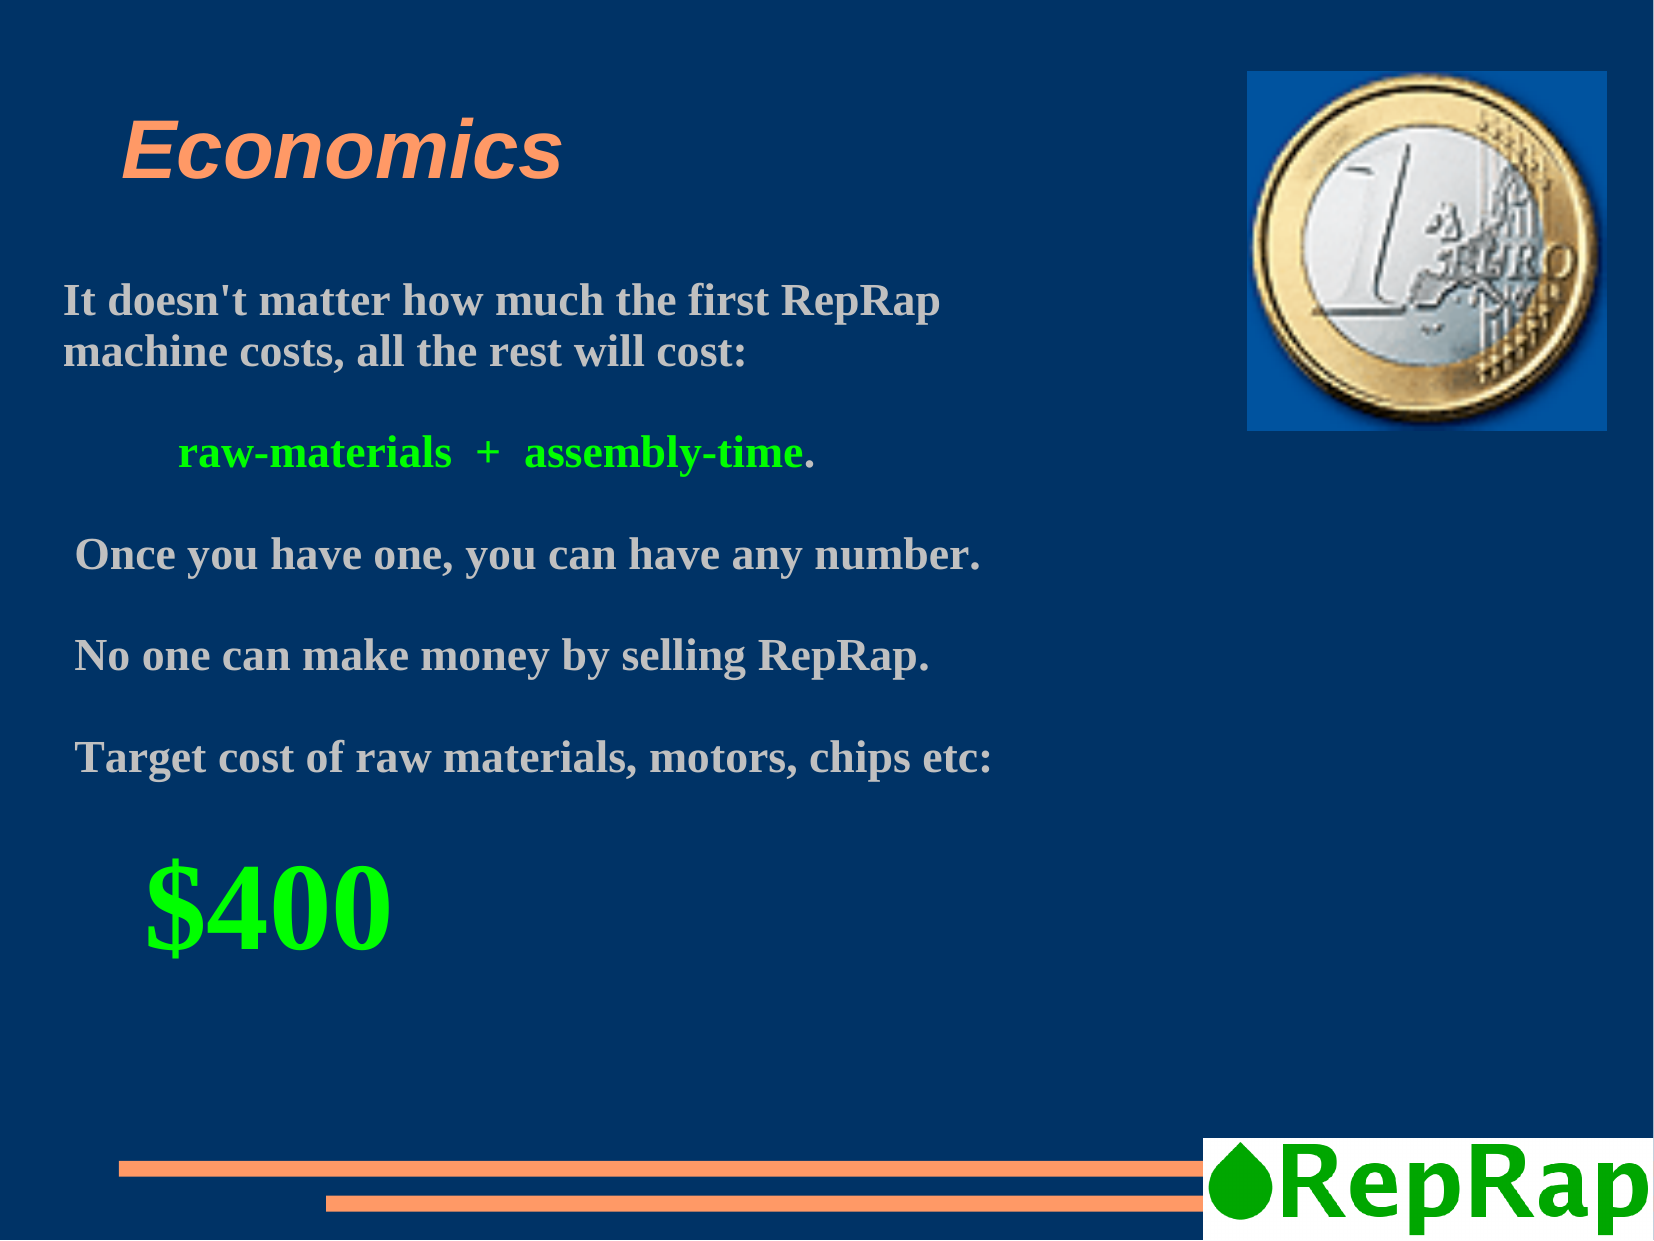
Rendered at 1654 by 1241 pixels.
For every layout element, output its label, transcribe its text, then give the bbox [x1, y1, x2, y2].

title Economics [121, 46, 1534, 254]
picture [1203, 1138, 1654, 1241]
text_box It doesn't matter how much the first RepRap machine costs, all the rest will cost: raw-materials + assembly-time. Once you have one, you can have any number. No one can make money by selling RepRap. Target cost of raw materials, motors, chips etc: $400 [62, 275, 1423, 1070]
picture [1247, 71, 1607, 431]
